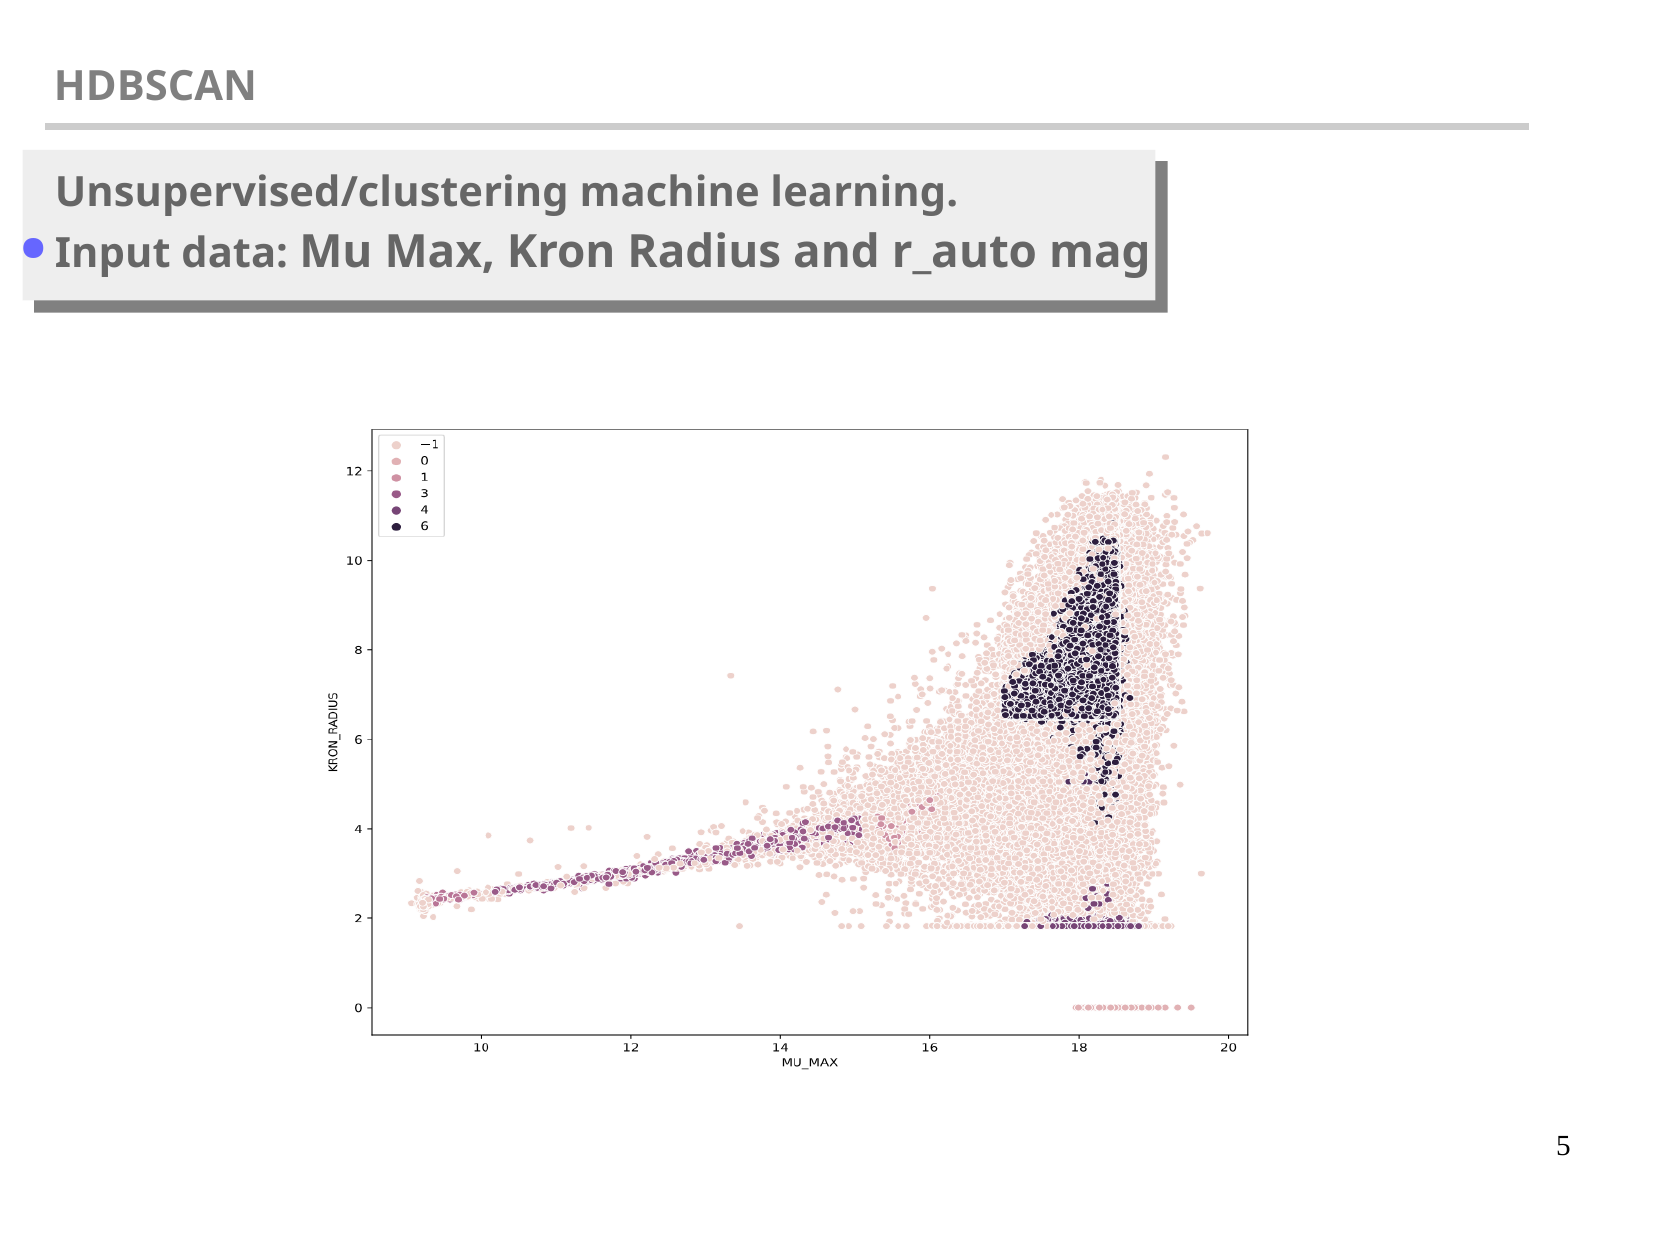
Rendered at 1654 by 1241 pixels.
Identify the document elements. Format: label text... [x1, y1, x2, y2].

text_box [22, 149, 39, 154]
picture [230, 333, 1360, 1135]
text_box [904, 149, 1156, 154]
text_box HDBSCAN [39, 48, 904, 183]
text_box Unsupervised/clustering machine learning. Input data: Mu Max, Kron Radius and r_auto mag [4, 154, 1183, 373]
